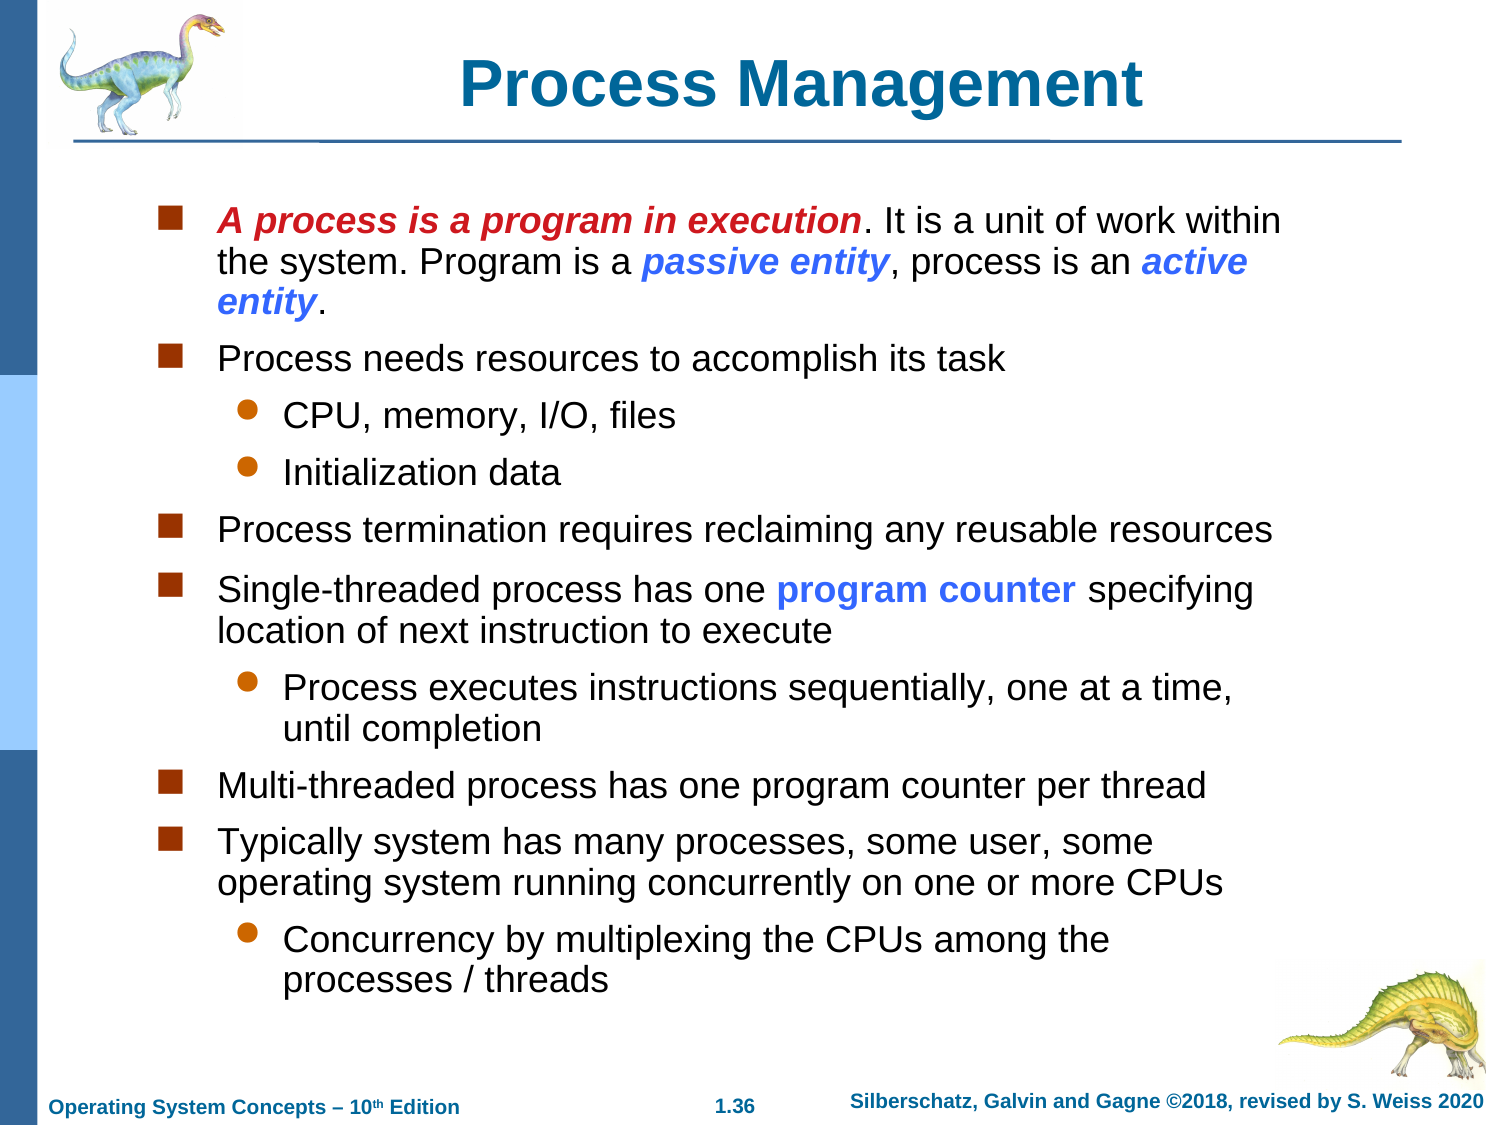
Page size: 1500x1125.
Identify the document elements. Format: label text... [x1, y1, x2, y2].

text_box Process Management [178, 32, 1426, 128]
picture [1275, 959, 1486, 1090]
picture [46, 0, 243, 149]
text_box A process is a program in execution. It is a unit of work within the system. Program is a passive entity, process is an active entity. Process needs resources to accomplish its task CPU, memory, I/O, files Initialization data Process termination requires reclaiming any reusable resources Single-threaded process has one program counter specifying location of next instruction to execute Process executes instructions sequentially, one at a time, until completion Multi-threaded process has one program counter per thread Typically system has many processes, some user, some operating system running concurrently on one or more CPUs Concurrency by multiplexing the CPUs among the processes / threads [146, 132, 1327, 971]
